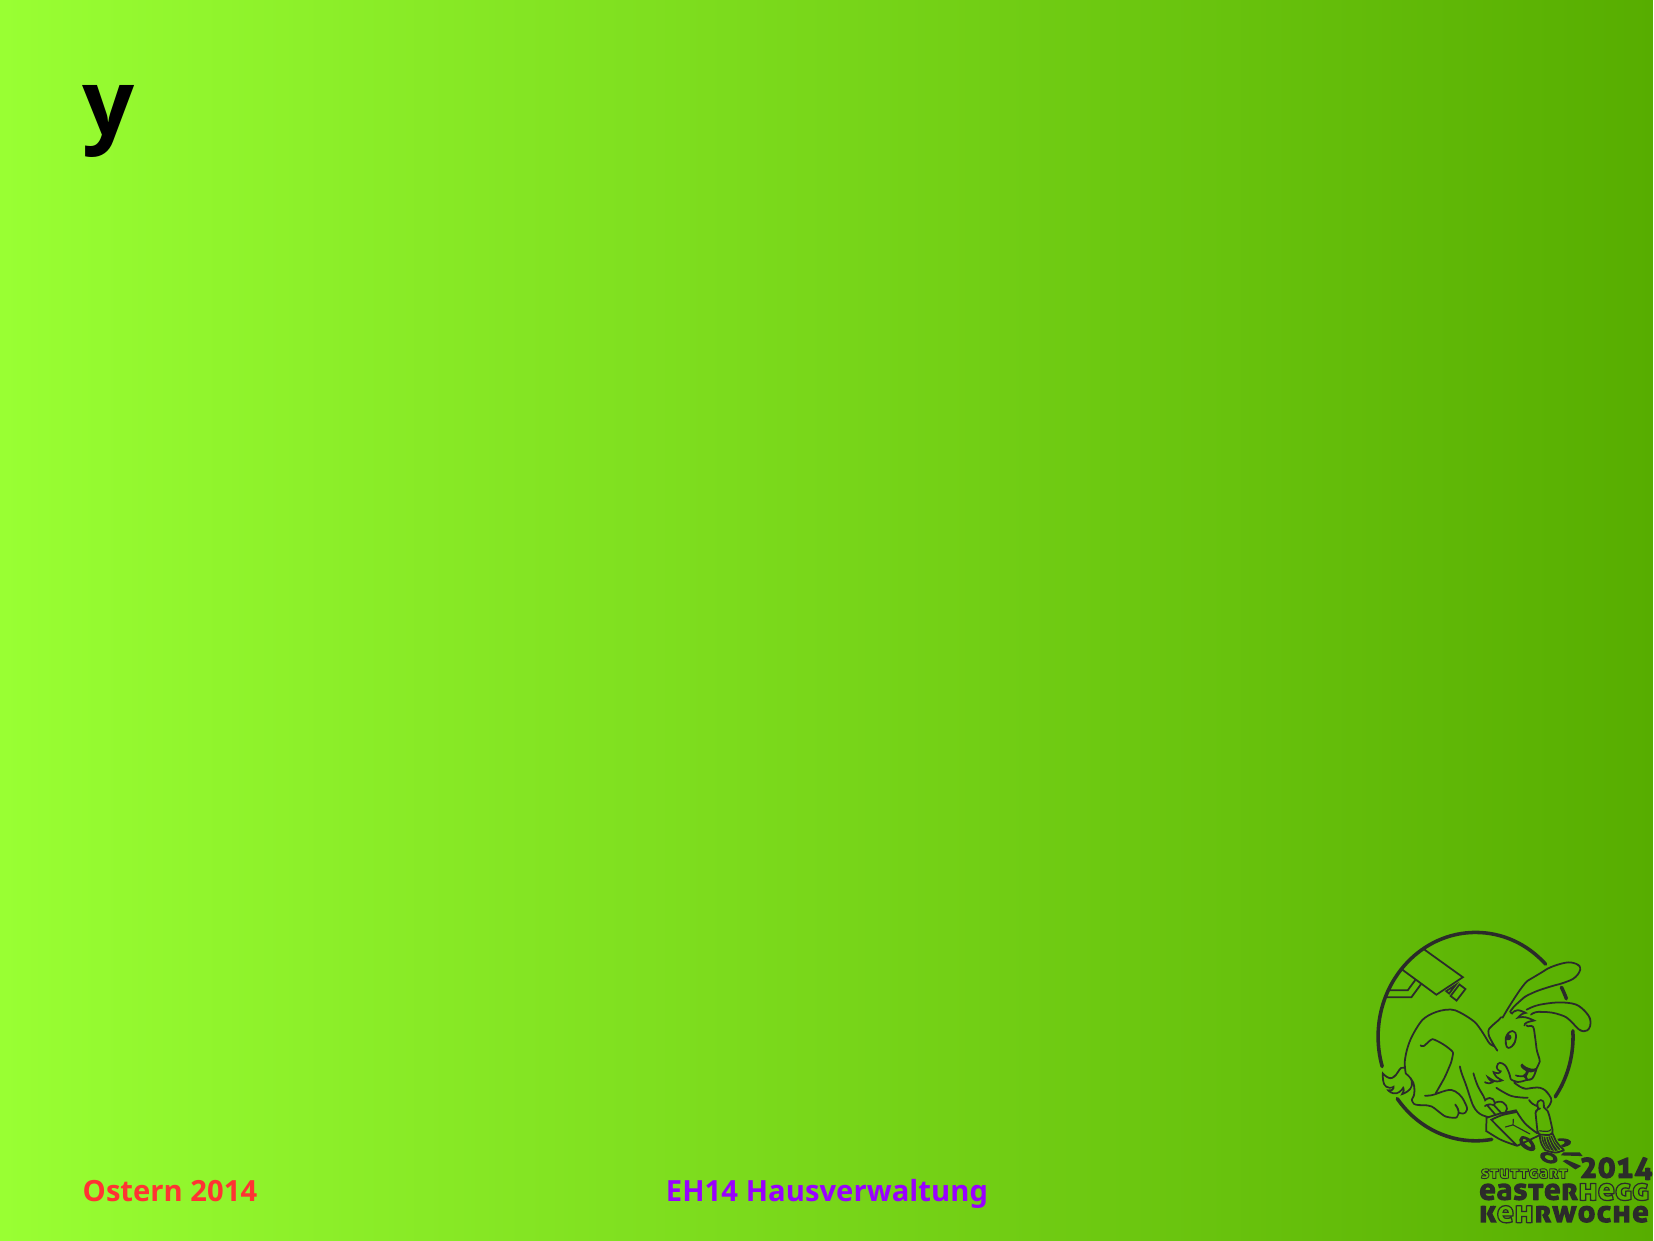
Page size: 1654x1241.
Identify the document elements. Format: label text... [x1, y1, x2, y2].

title y [82, 49, 1571, 151]
title Party Stats [77, 0, 82, 1240]
